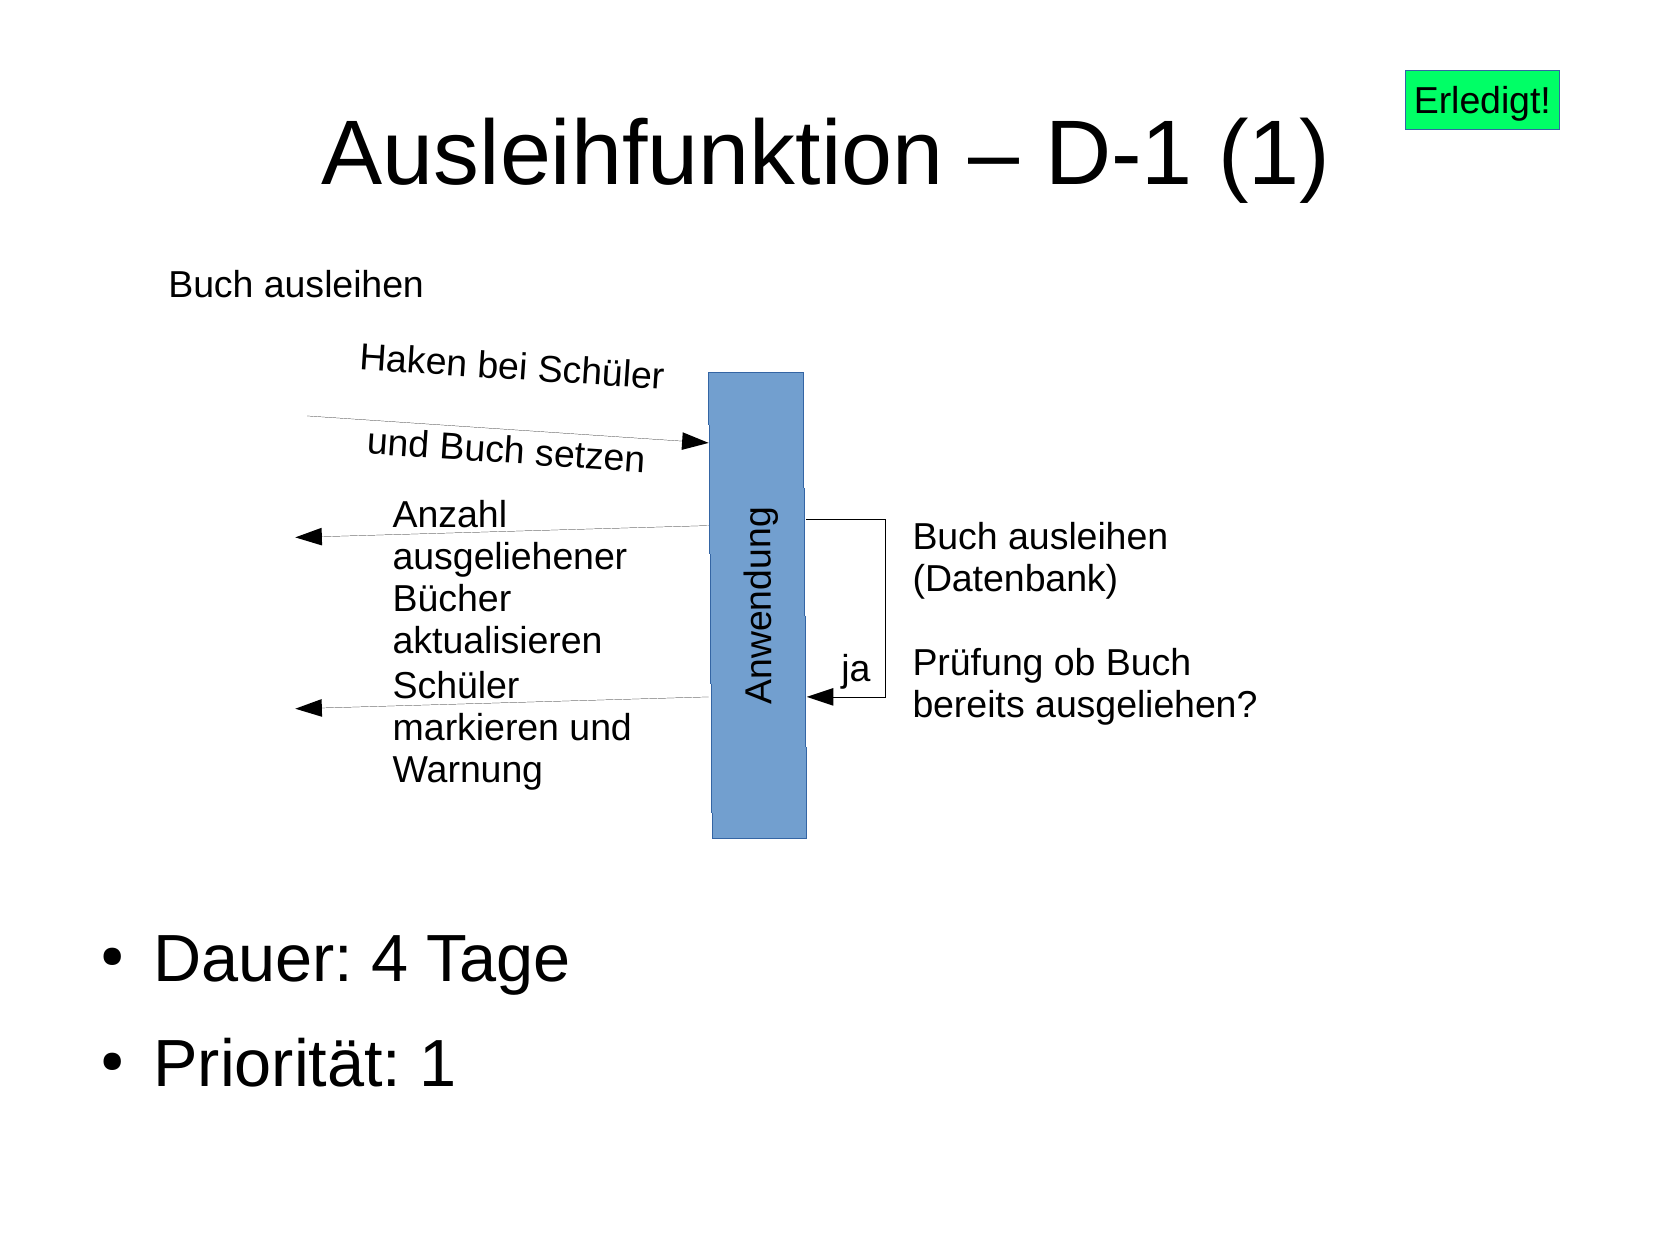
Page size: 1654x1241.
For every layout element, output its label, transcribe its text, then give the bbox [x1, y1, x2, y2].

text_box Erledigt! [1405, 70, 1560, 130]
text_box Anzahl ausgeliehener Bücher aktualisieren [377, 485, 709, 657]
text_box Buch ausleihen (Datenbank) Prüfung ob Buch bereits ausgeliehen? [897, 507, 1312, 733]
text_box ja [826, 640, 897, 697]
text_box Anwendung [708, 372, 807, 839]
text_box Buch ausleihen [153, 256, 1134, 314]
list Dauer: 4 Tage Priorität: 1 [82, 921, 1571, 1146]
text_box Schüler markieren und Warnung [377, 657, 709, 798]
title Ausleihfunktion – D-1 (1) [82, 49, 1571, 257]
